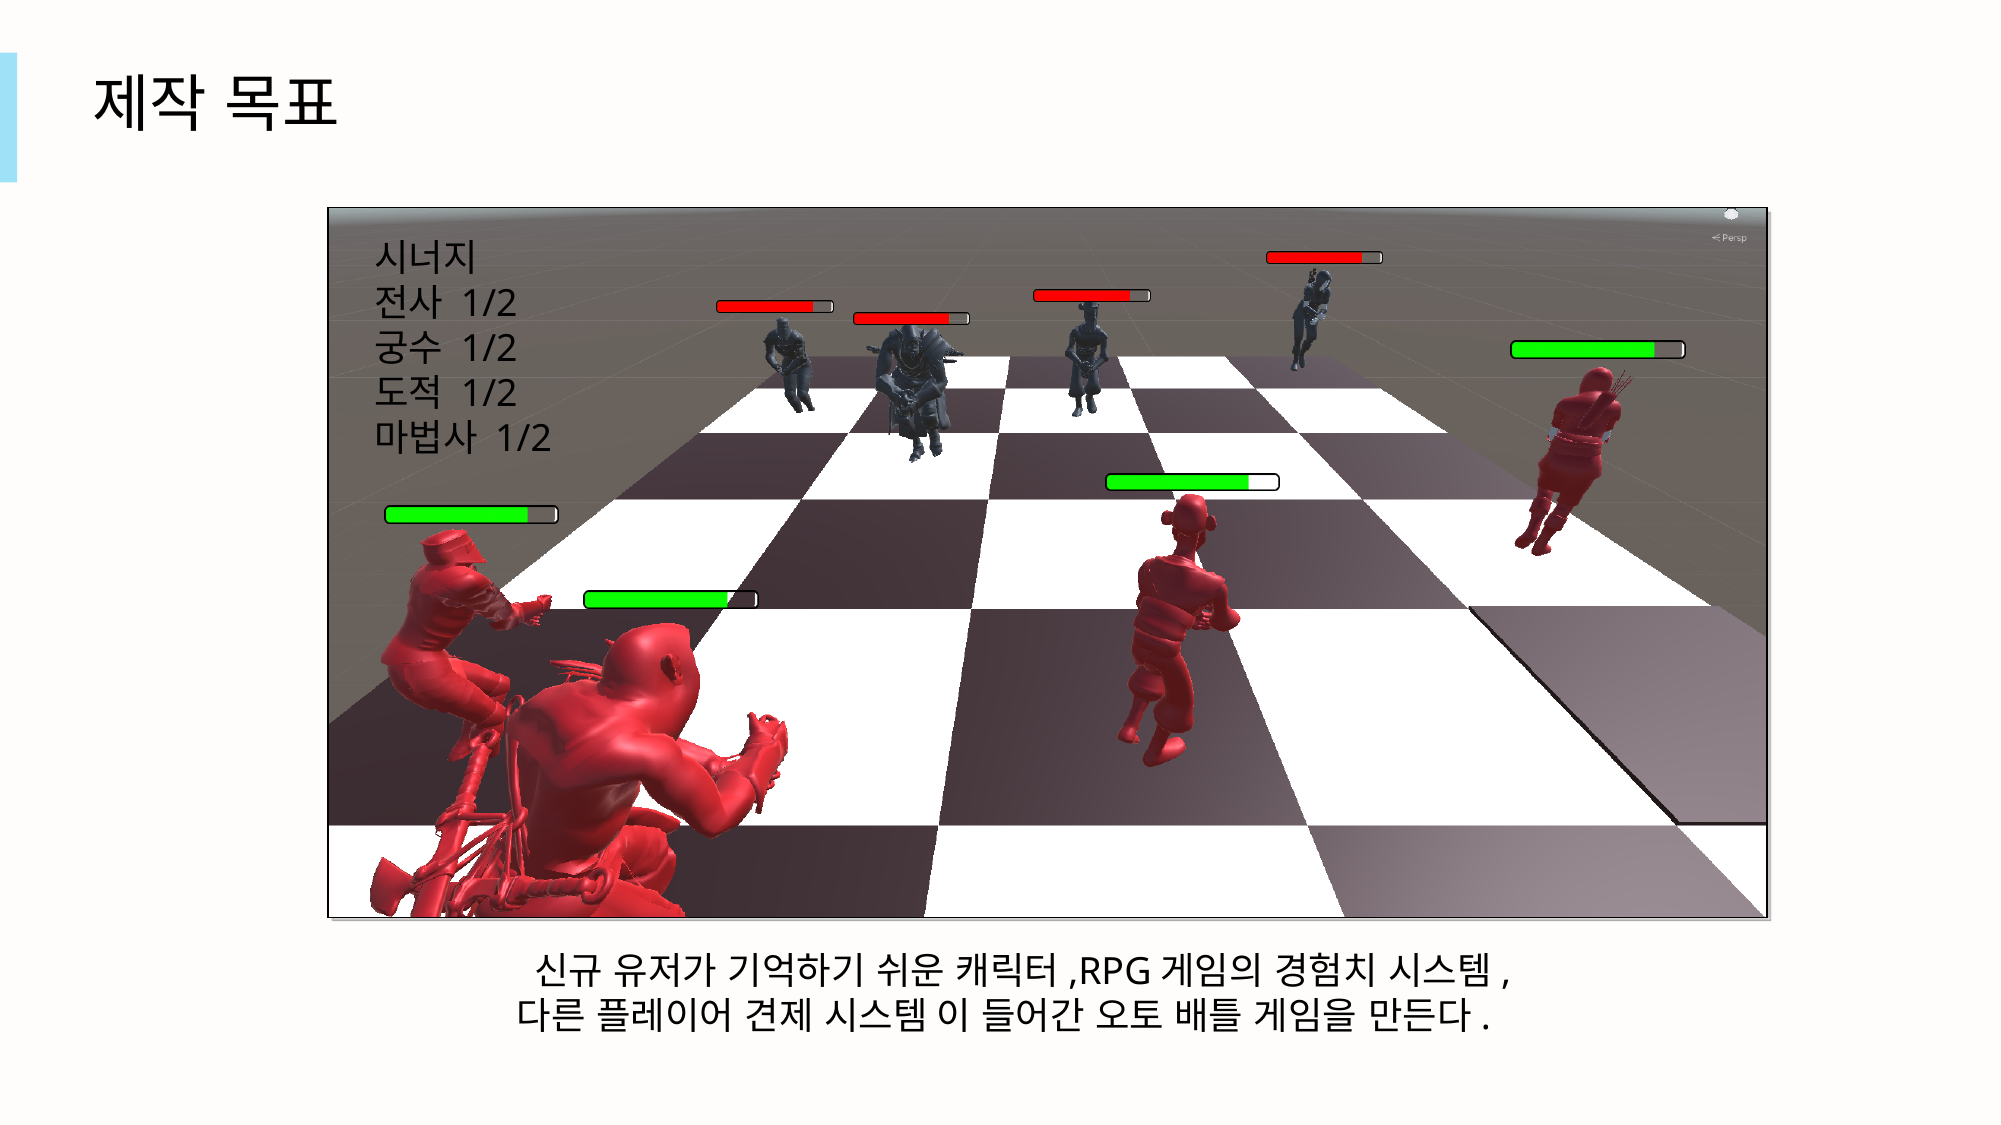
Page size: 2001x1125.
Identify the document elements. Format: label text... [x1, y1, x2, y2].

text_box 신규 유저가 기억하기 쉬운 캐릭터,RPG게임의 경험치 시스템, 다른 플레이어 견제 시스템 이 들어간 오토 배틀 게임을 만든다. [501, 939, 1622, 1046]
text_box [0, 53, 17, 182]
picture [328, 208, 1766, 917]
text_box 제작 목표 [77, 56, 382, 148]
text_box 시너지 전사 1/2 궁수 1/2 도적 1/2 마법사 1/2 [359, 226, 584, 515]
